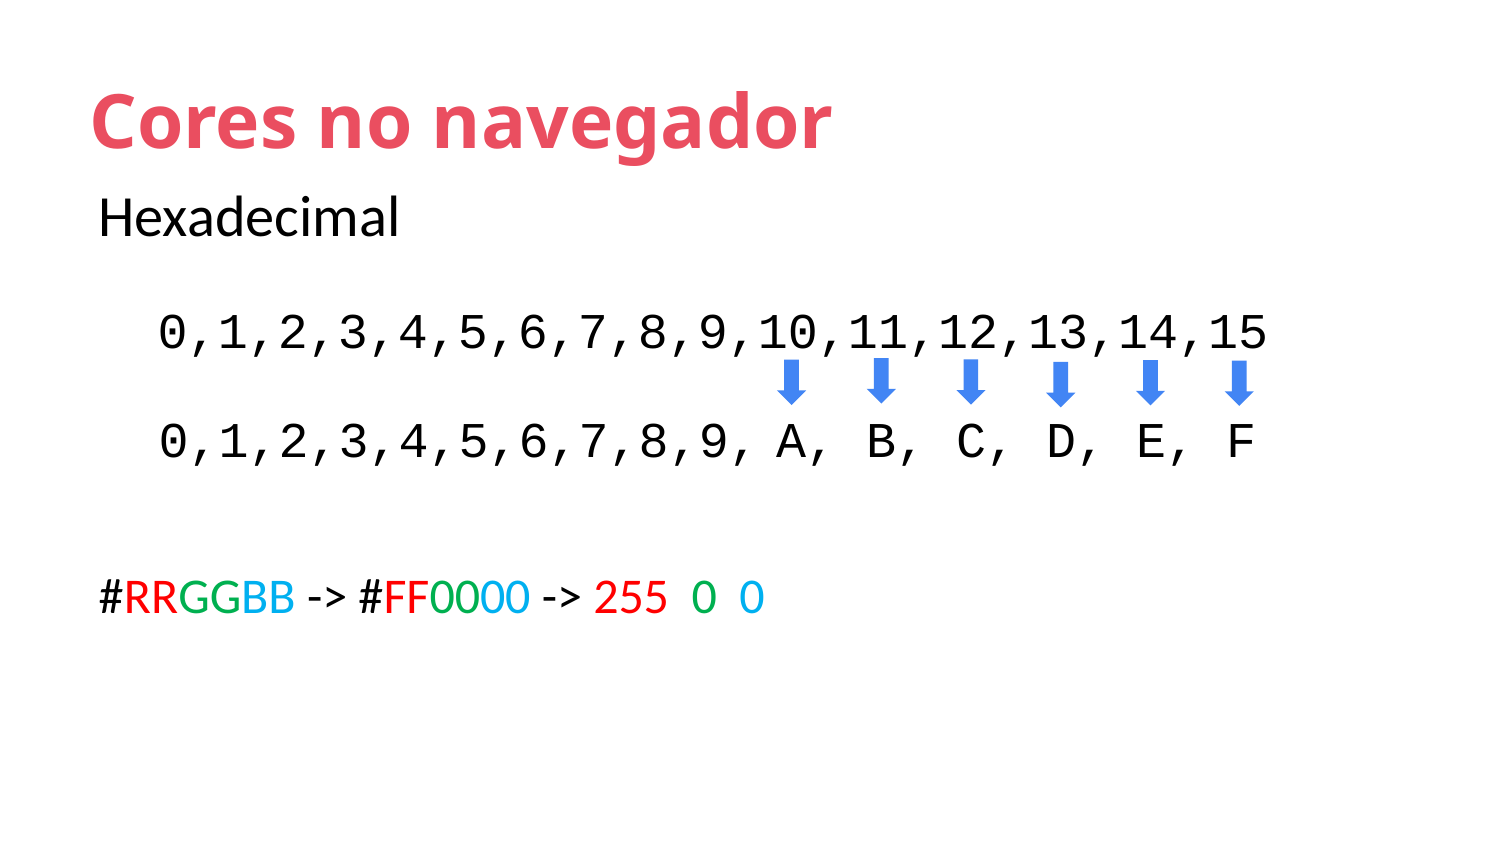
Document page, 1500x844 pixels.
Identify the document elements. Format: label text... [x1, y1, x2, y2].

text_box [866, 358, 896, 404]
text_box Hexadecimal [83, 171, 1363, 257]
text_box [956, 359, 986, 405]
text_box 0,1,2,3,4,5,6,7,8,9, A, B, C, D, E, F [57, 399, 1358, 476]
text_box #RRGGBB -> #FF0000 -> 255 0 0 [83, 556, 1157, 632]
text_box [1224, 360, 1254, 406]
text_box 0,1,2,3,4,5,6,7,8,9,10,11,12,13,14,15 [62, 291, 1363, 367]
text_box Cores no navegador [74, 42, 1390, 182]
text_box [1135, 360, 1166, 406]
text_box [776, 359, 807, 406]
text_box [1046, 361, 1076, 408]
